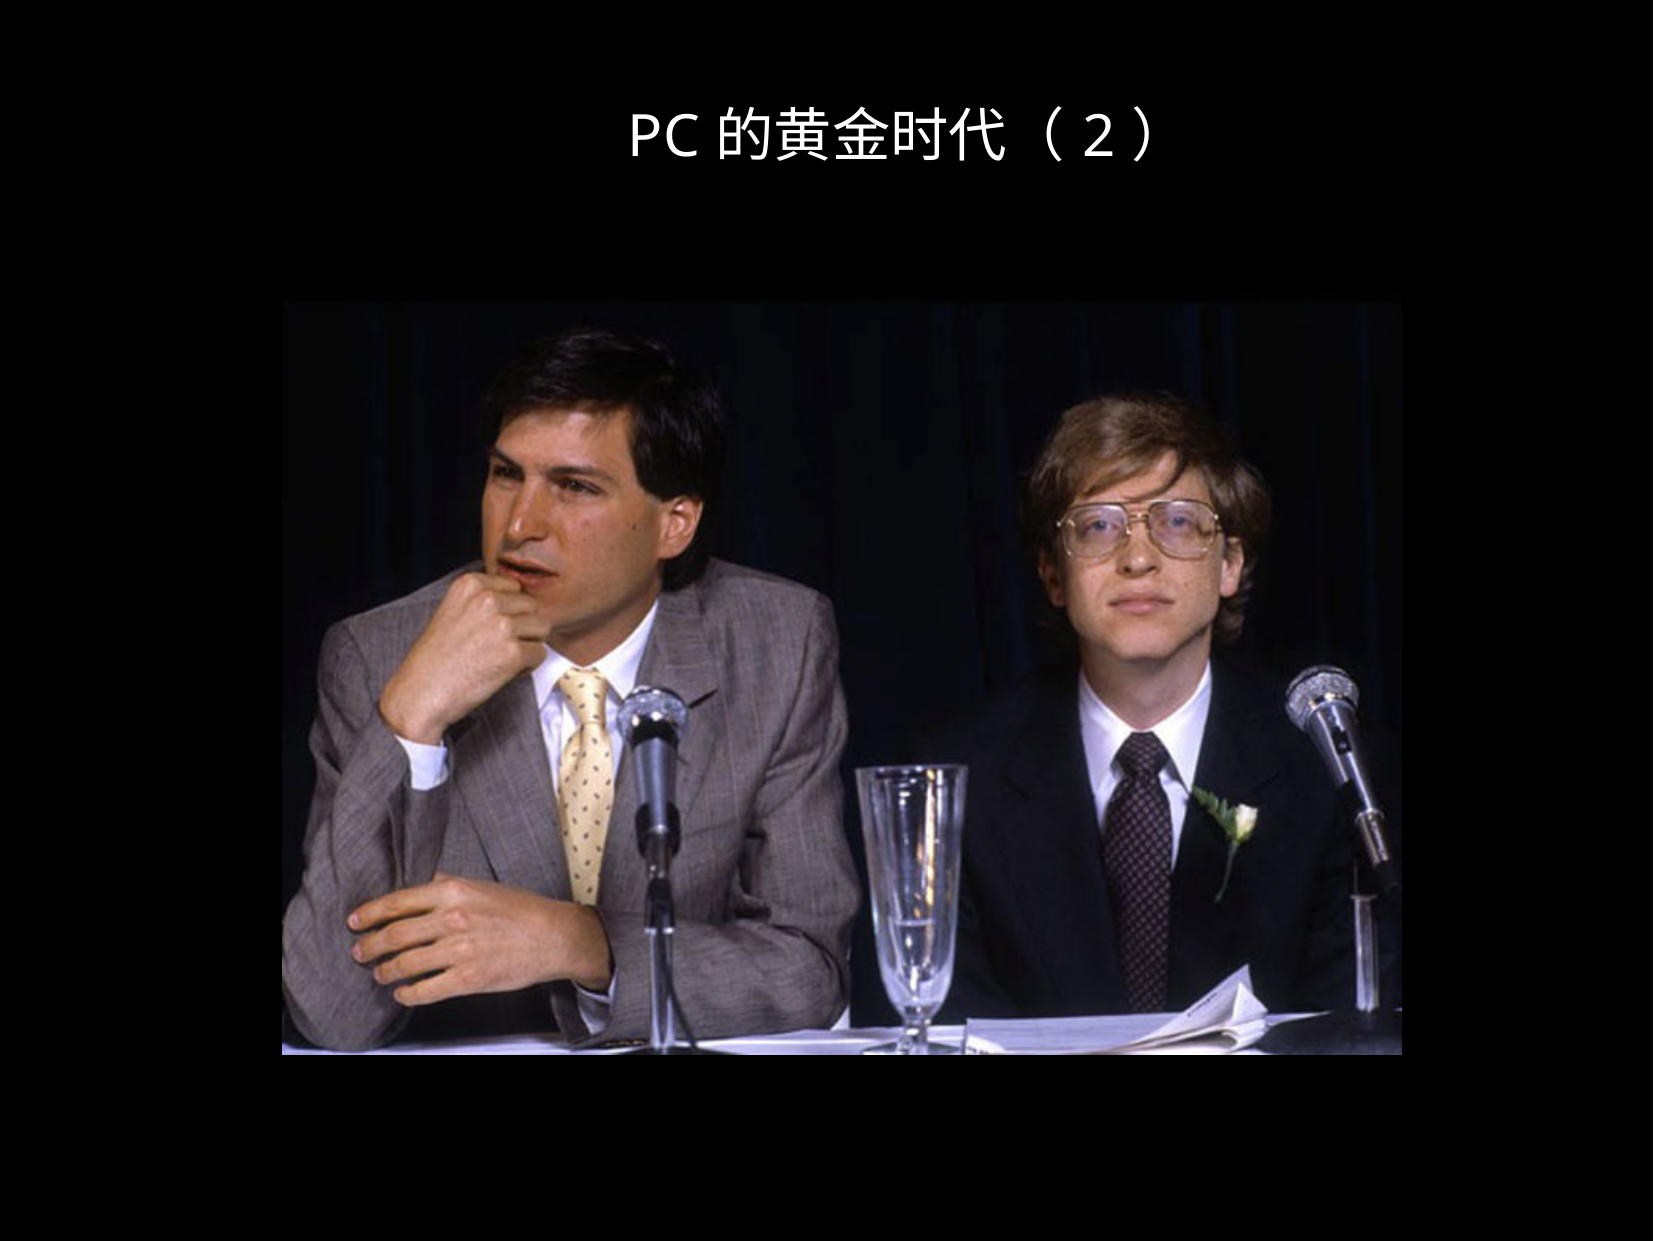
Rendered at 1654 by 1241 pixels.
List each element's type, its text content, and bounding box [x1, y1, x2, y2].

picture [282, 289, 1402, 1056]
text_box PC的黄金时代（2） [613, 81, 1261, 173]
